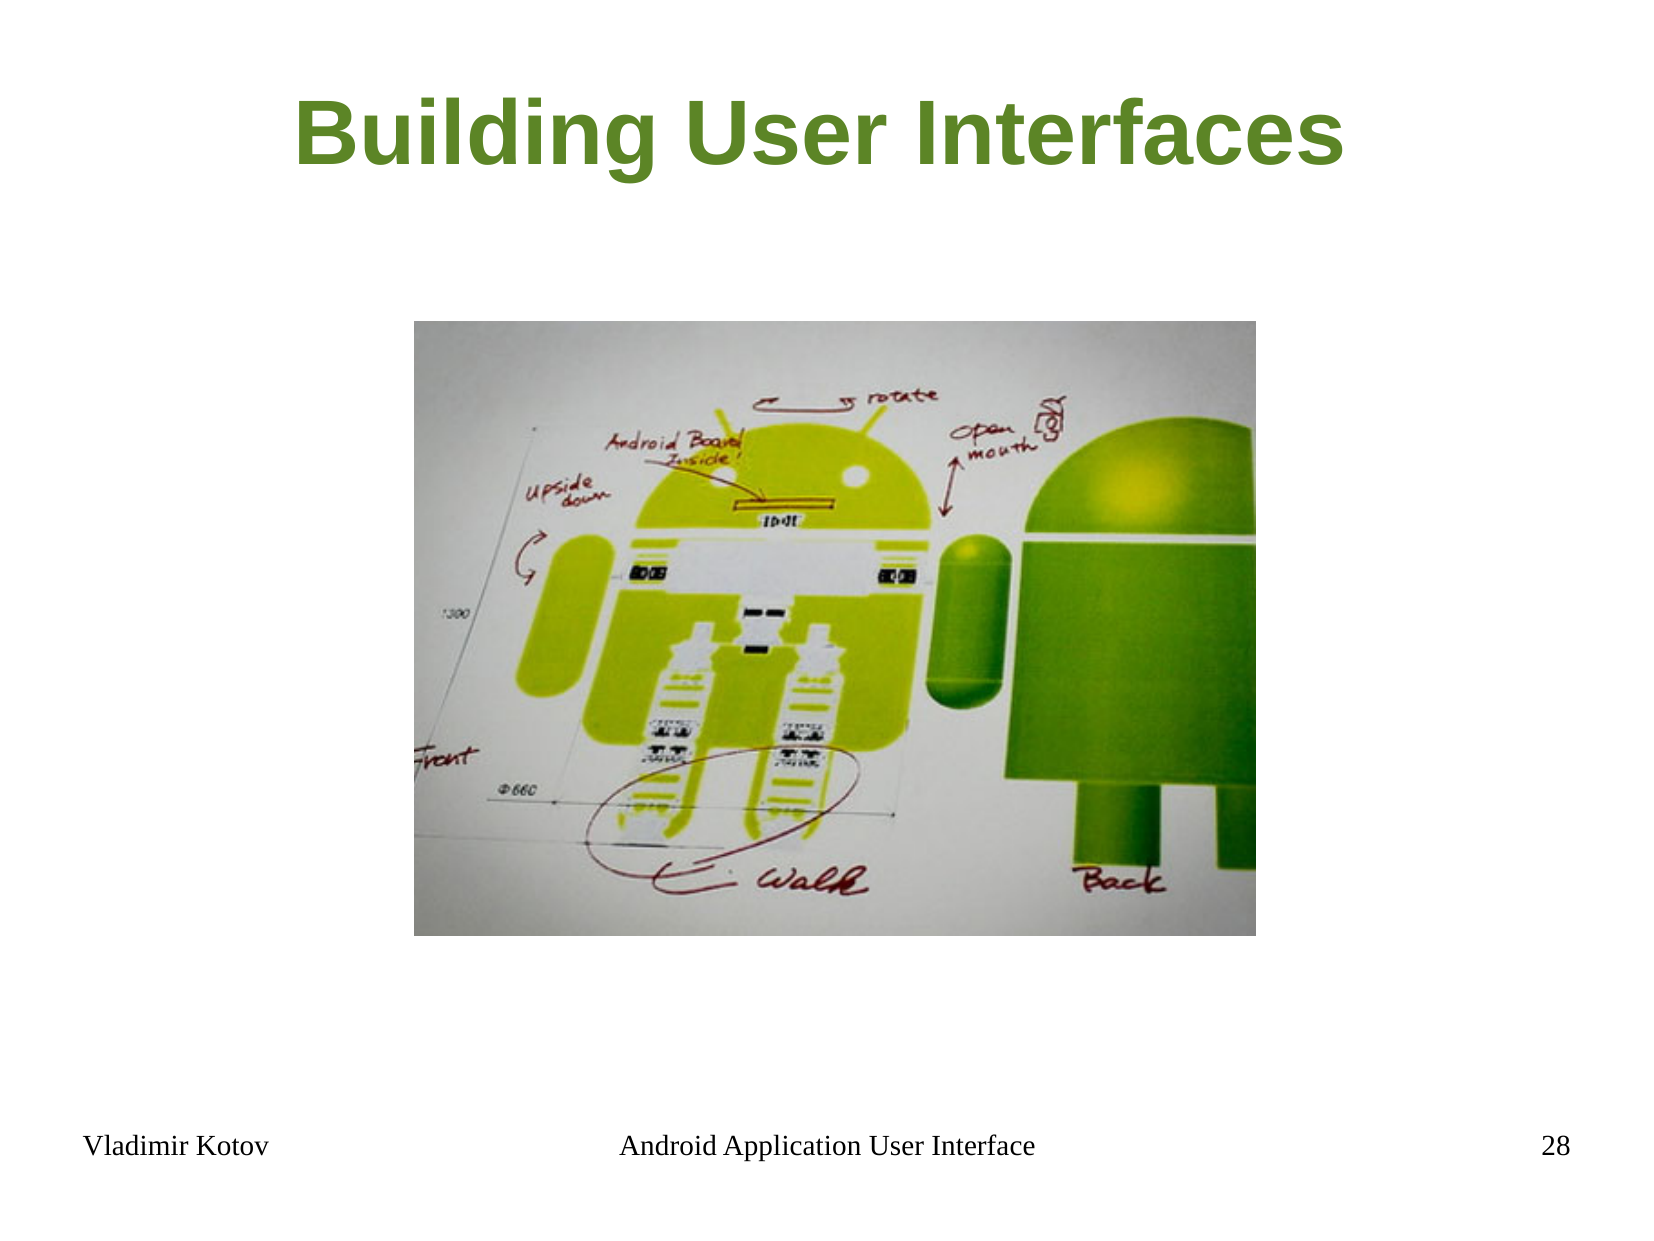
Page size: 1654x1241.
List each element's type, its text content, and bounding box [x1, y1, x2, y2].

picture [414, 321, 1256, 936]
title Building User Interfaces [76, 29, 1565, 237]
